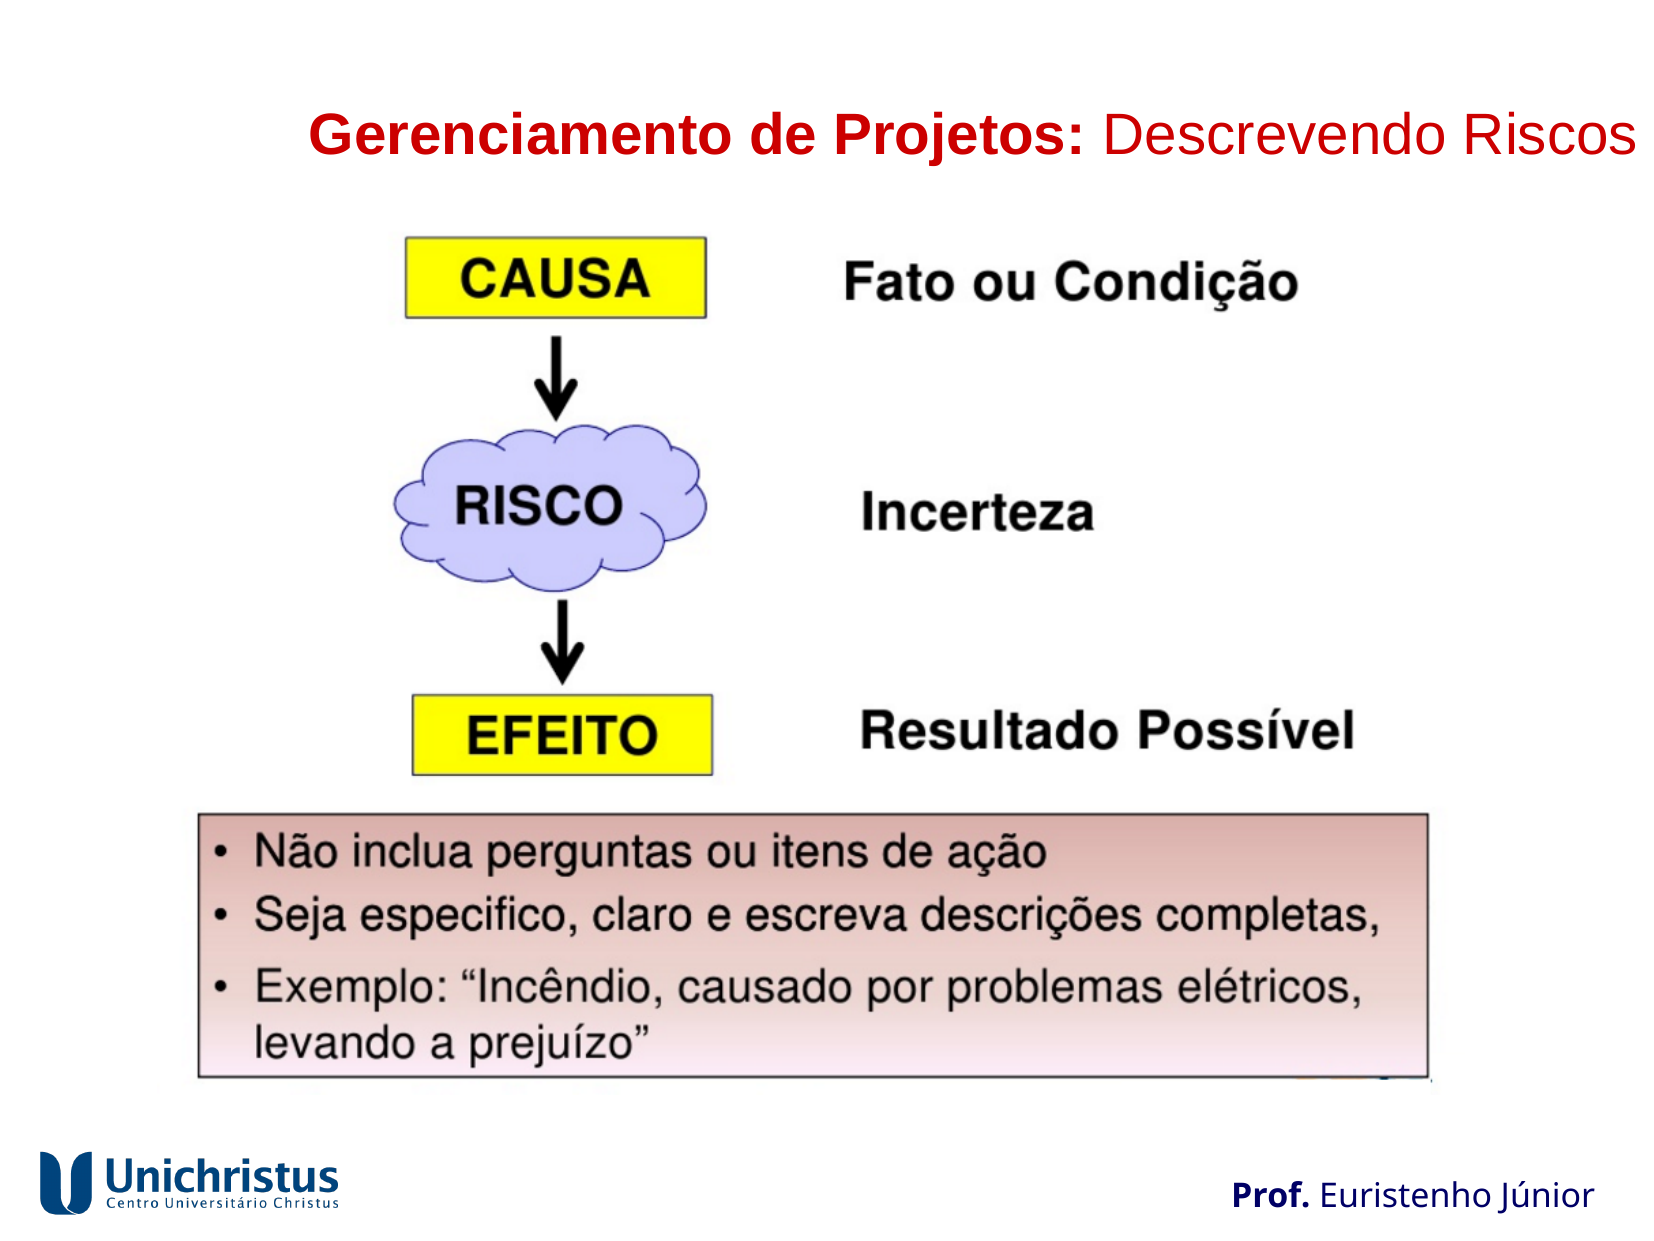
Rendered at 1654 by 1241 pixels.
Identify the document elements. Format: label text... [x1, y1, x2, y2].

text_box Gerenciamento de Projetos: Descrevendo Riscos [294, 94, 1654, 175]
text_box Prof. Euristenho Júnior [1216, 1163, 1654, 1224]
picture [157, 217, 1465, 1095]
picture [35, 1148, 343, 1217]
